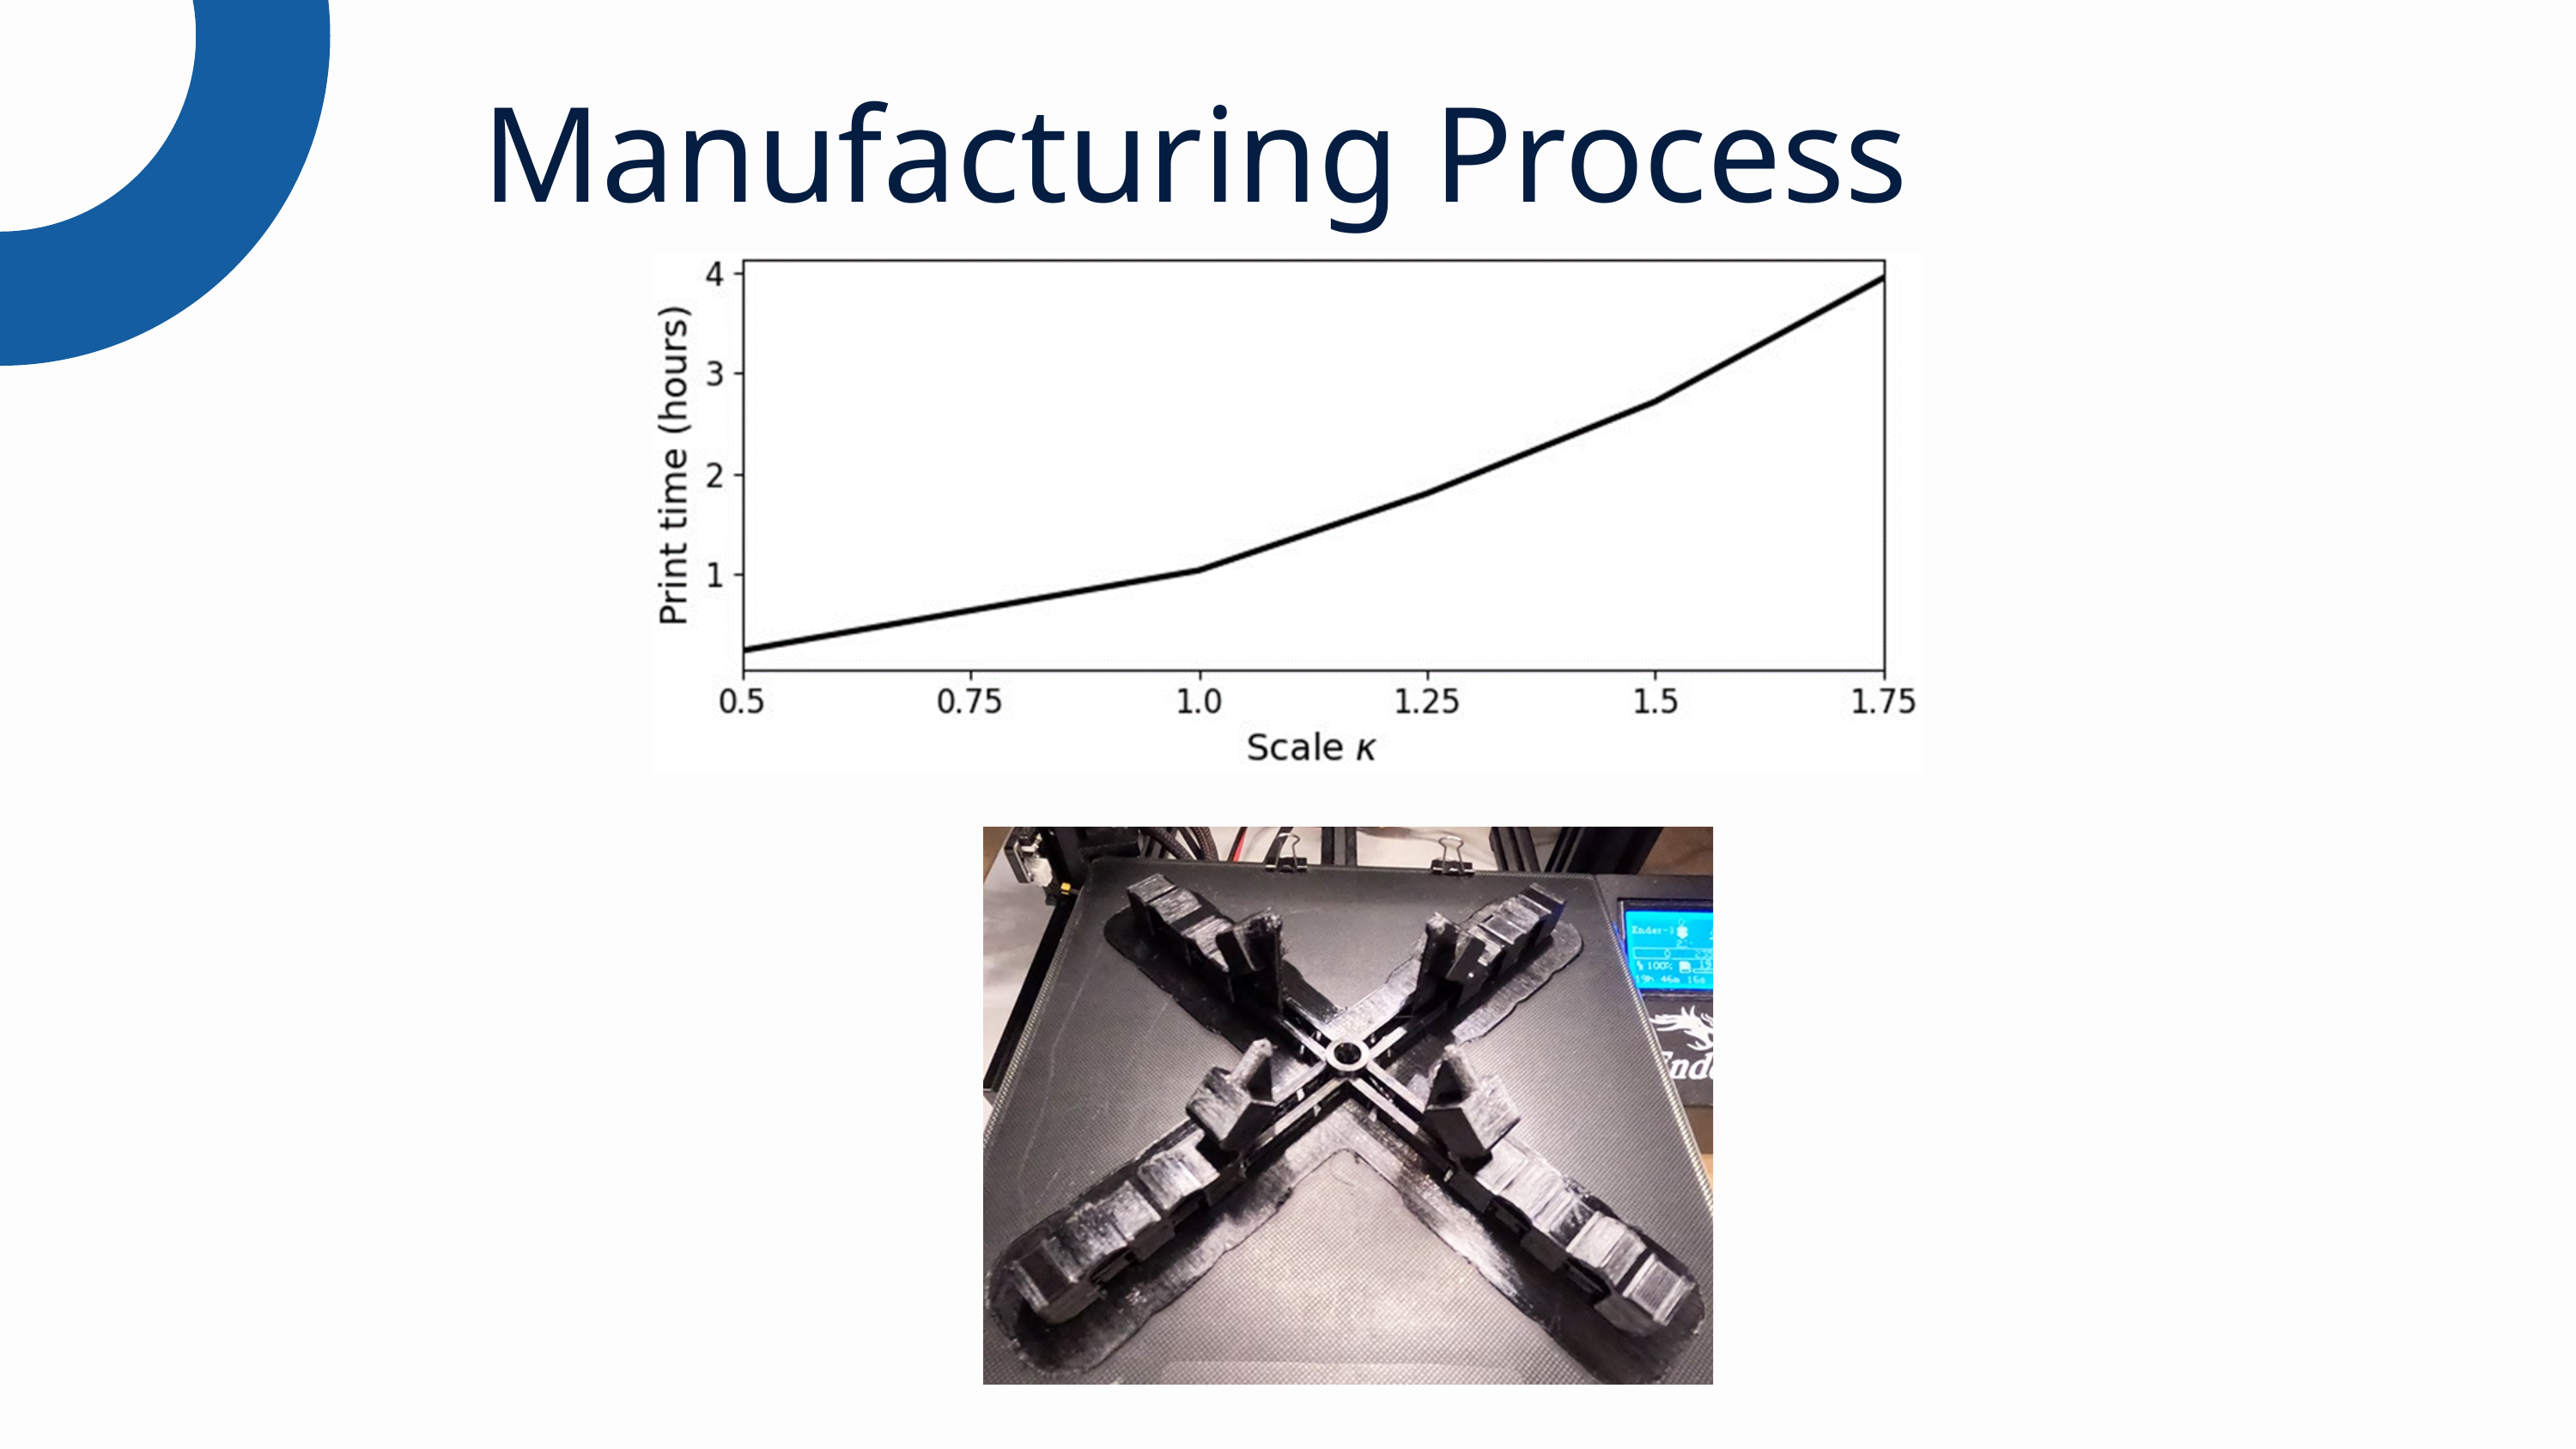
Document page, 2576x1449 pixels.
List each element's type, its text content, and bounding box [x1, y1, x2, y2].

text_box [0, 0, 264, 299]
text_box [983, 827, 1714, 1385]
text_box Manufacturing Process [482, 44, 2094, 782]
